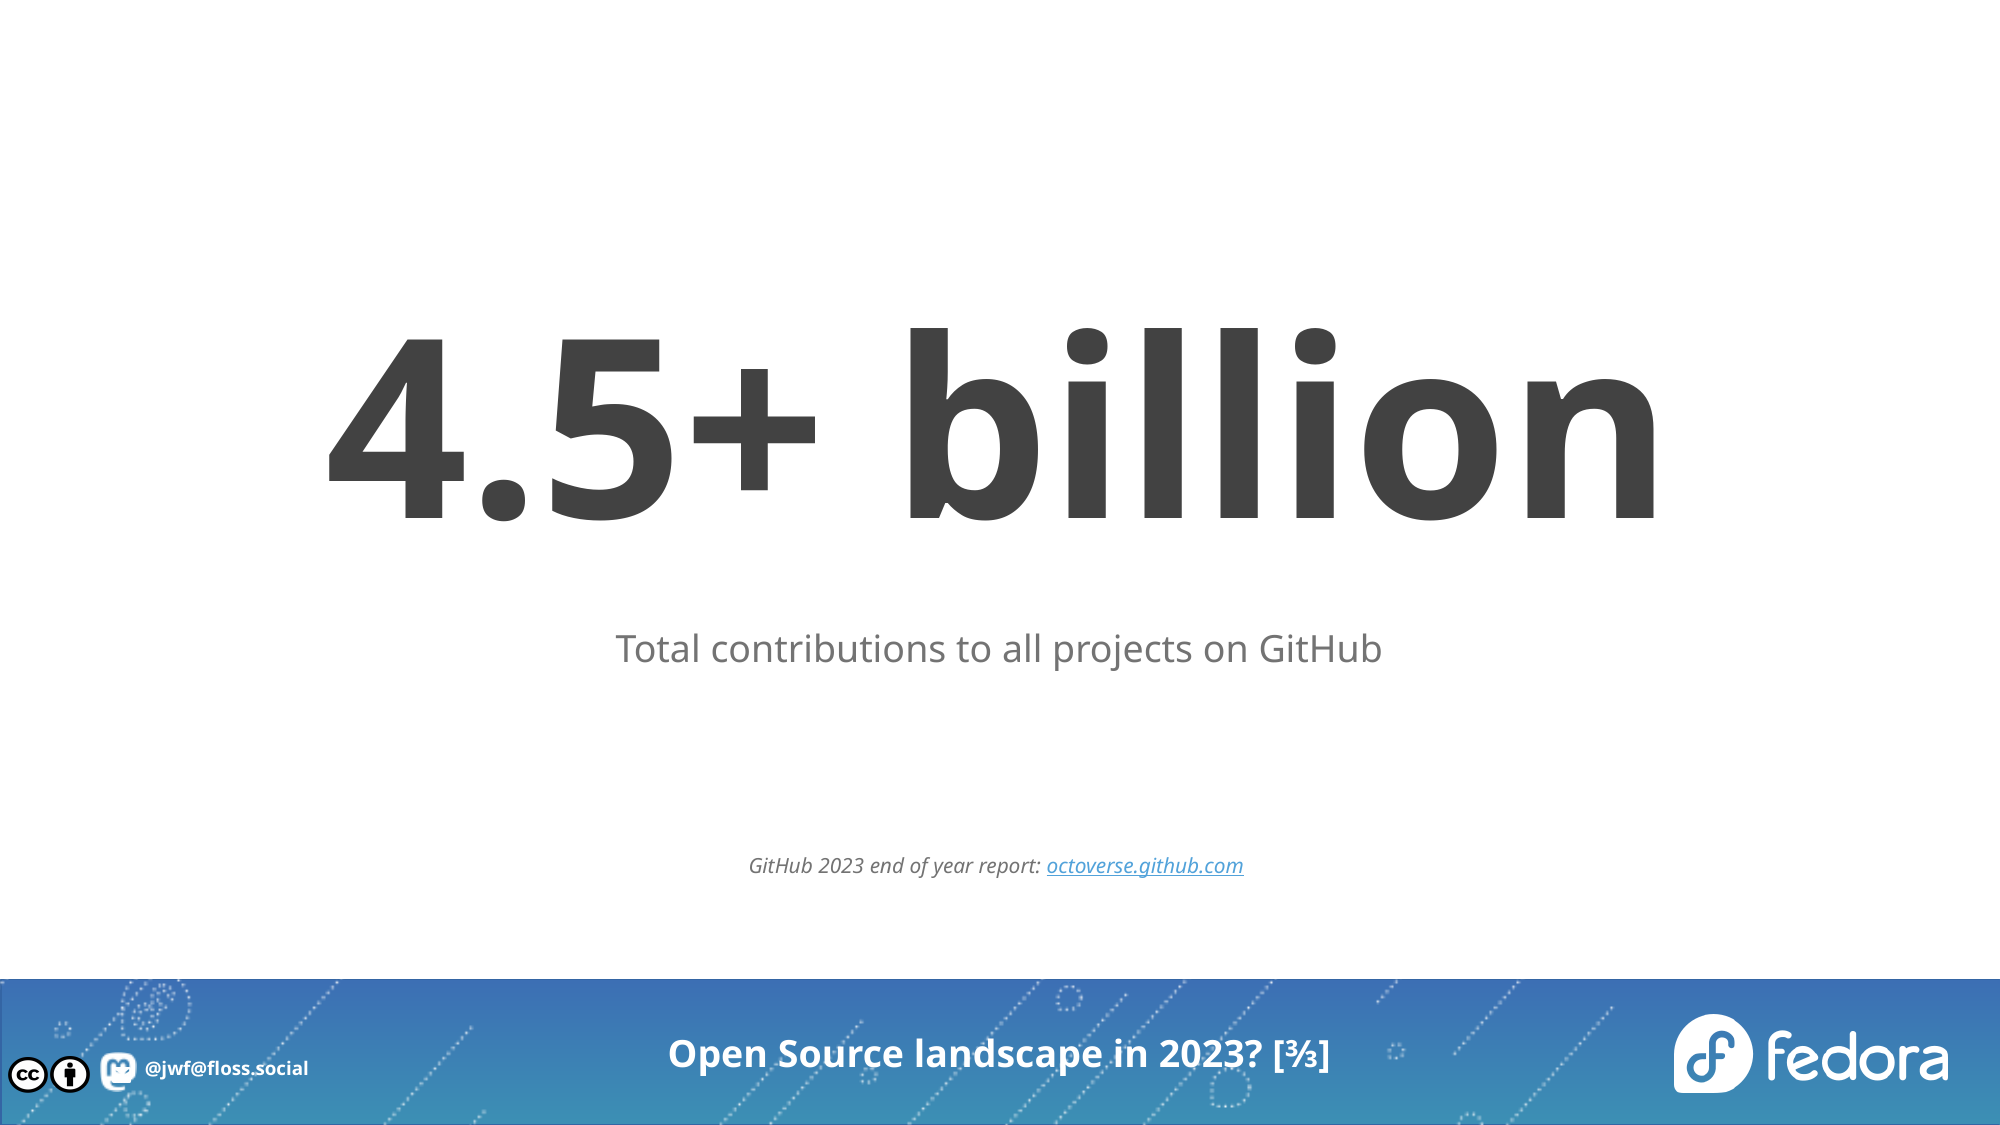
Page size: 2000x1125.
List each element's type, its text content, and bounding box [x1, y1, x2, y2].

text_box GitHub 2023 end of year report: octoverse.github.com [608, 833, 1384, 904]
picture [1674, 1014, 1948, 1093]
text_box 4.5+ billion [109, 105, 1890, 583]
text_box Total contributions to all projects on GitHub [109, 603, 1890, 747]
subtitle Open Source landscape in 2023? [3⁄3] [337, 1018, 1663, 1077]
picture [0, 585, 1661, 1125]
list @jwf@floss.social [135, 1047, 319, 1084]
